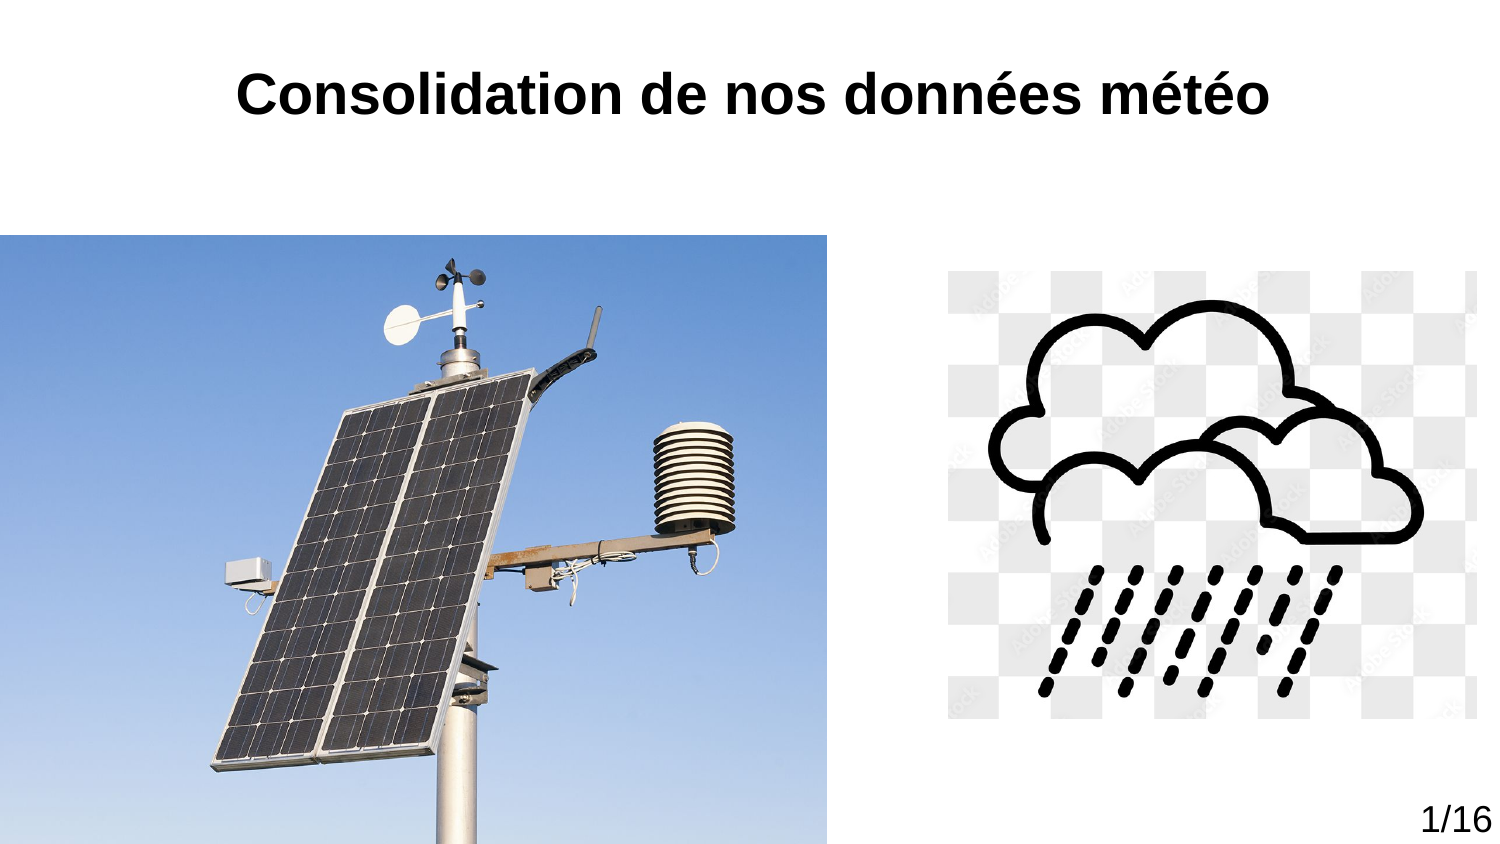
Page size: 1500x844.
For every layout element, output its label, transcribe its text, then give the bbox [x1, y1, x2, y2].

title Consolidation de nos données météo [188, 41, 1335, 172]
text_box 1/16 [1405, 791, 1500, 844]
picture [948, 271, 1477, 719]
picture [0, 235, 827, 844]
